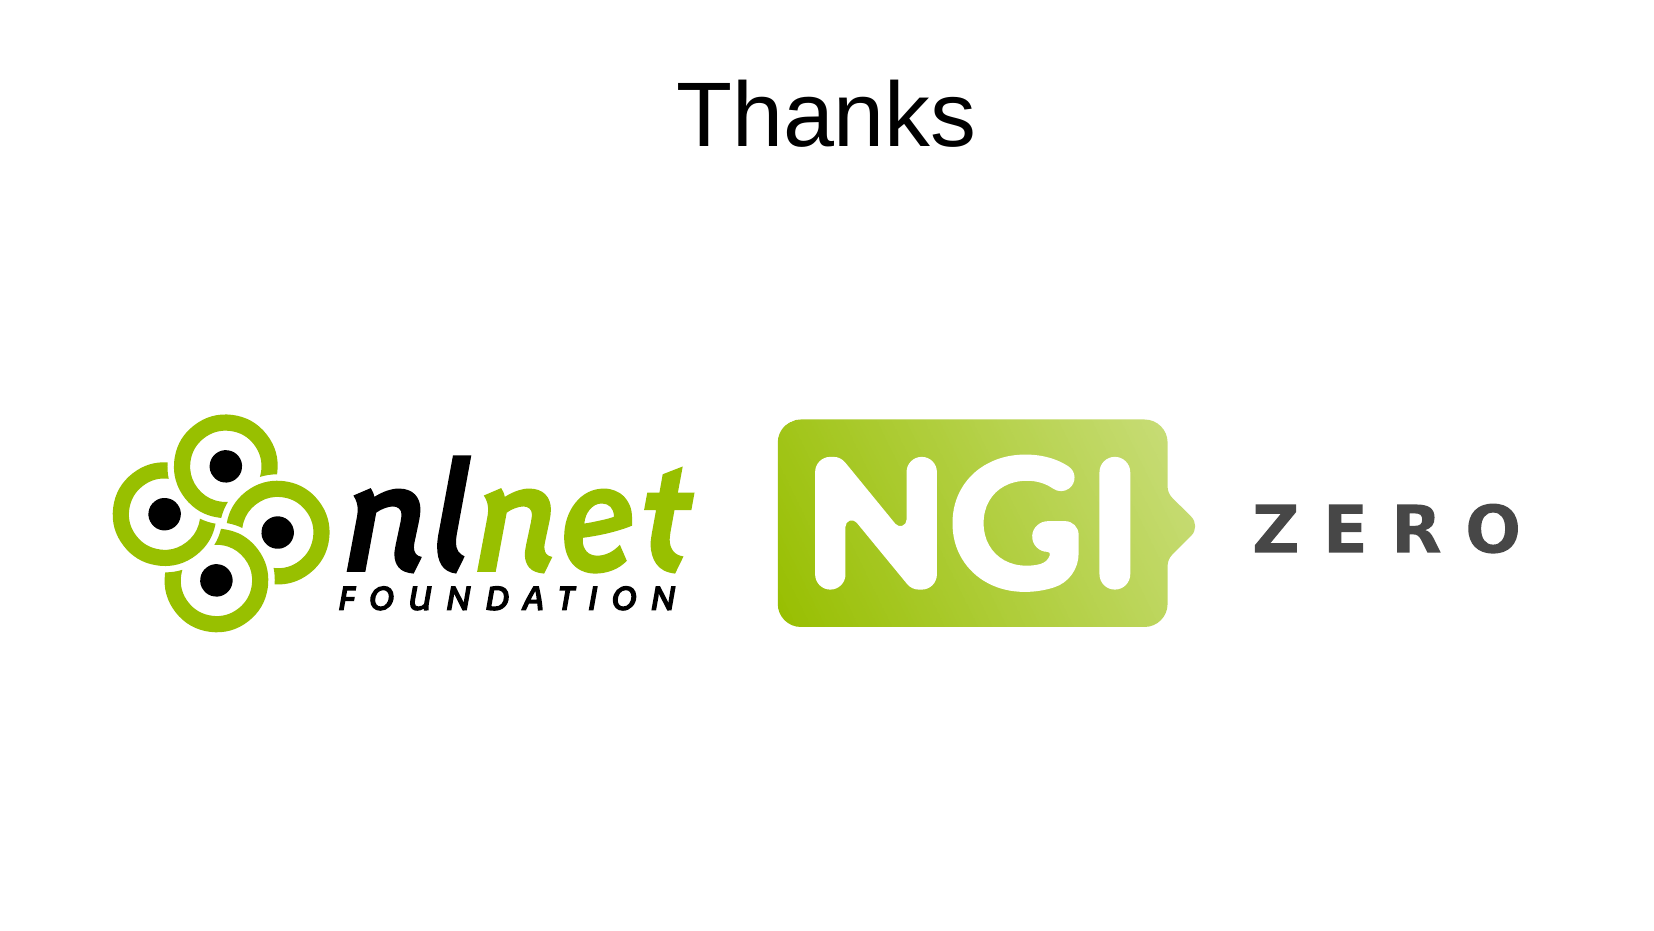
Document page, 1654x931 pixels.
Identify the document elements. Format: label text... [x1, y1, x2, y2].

picture [747, 389, 1615, 658]
picture [104, 396, 703, 650]
title Thanks [82, 37, 1571, 193]
